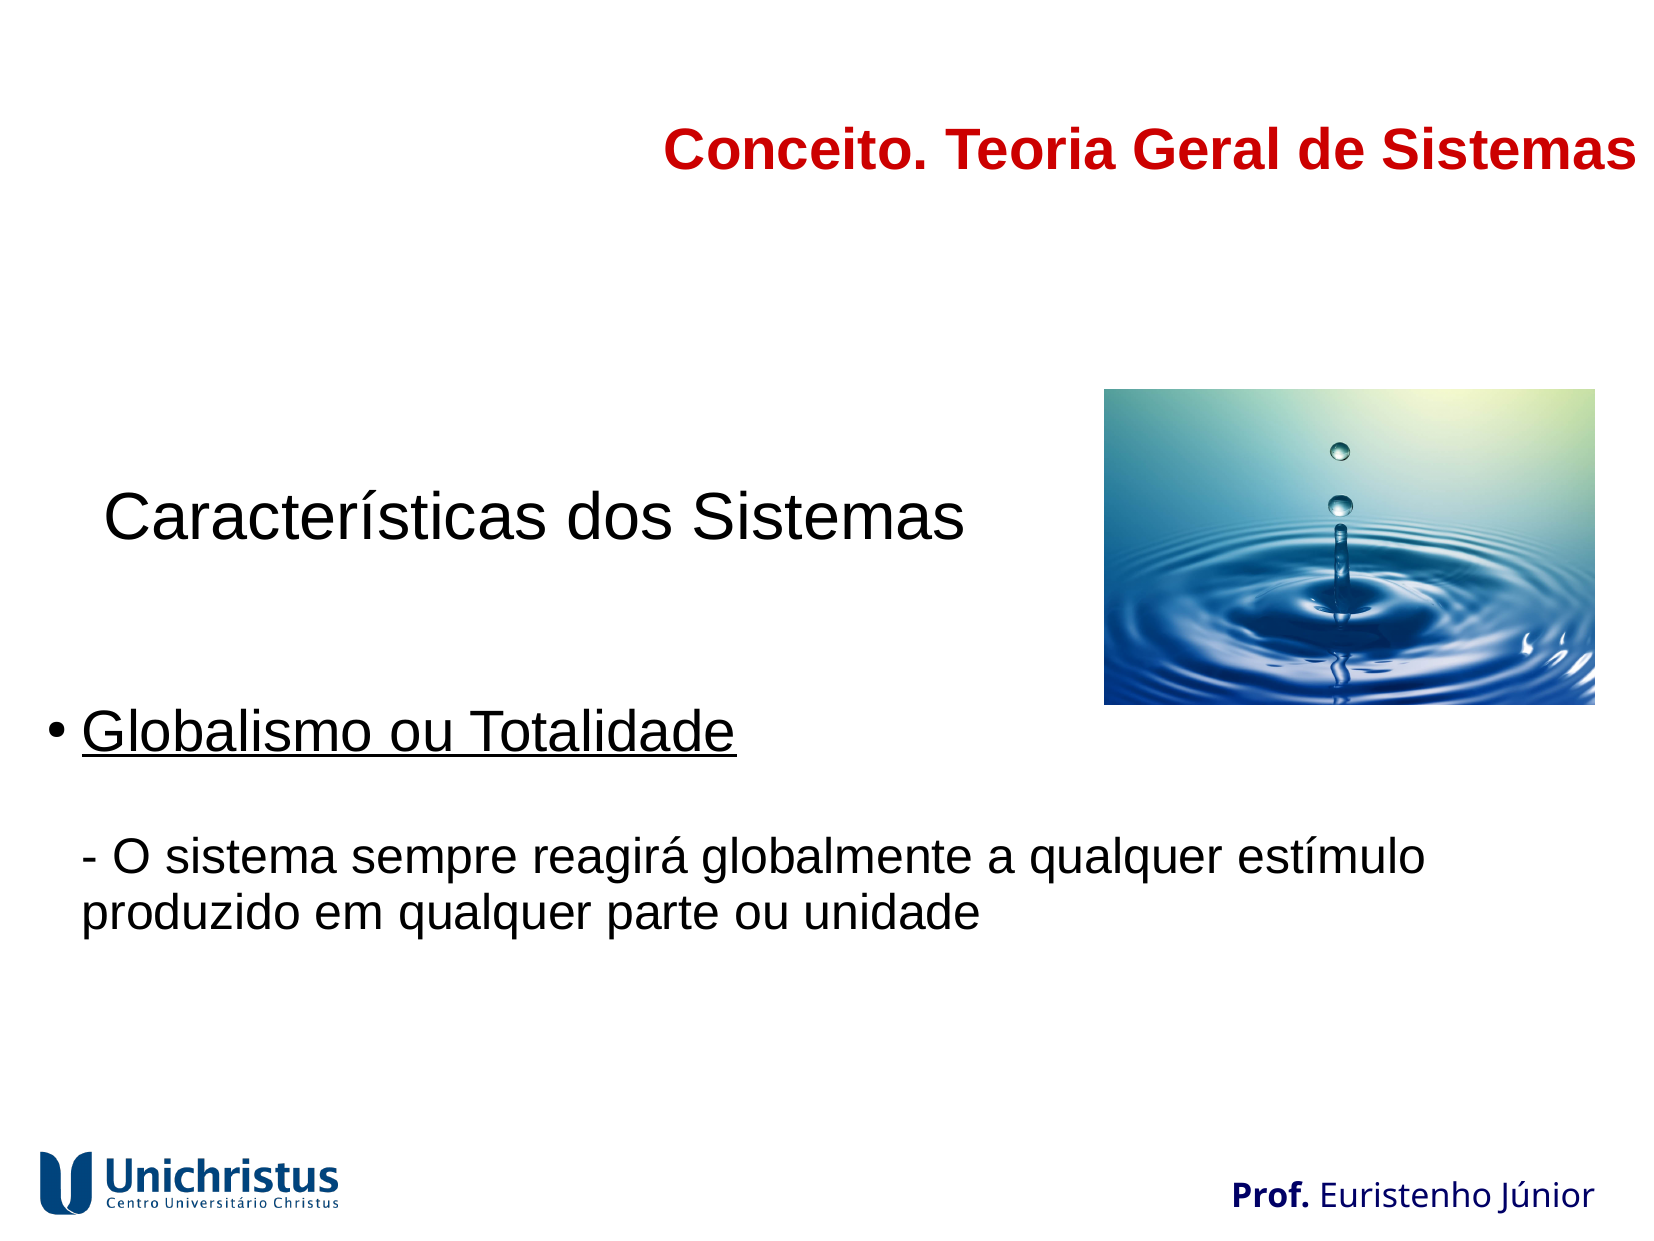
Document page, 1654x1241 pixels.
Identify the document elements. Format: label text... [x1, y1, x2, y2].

picture [35, 1148, 343, 1217]
text_box Prof. Euristenho Júnior [1216, 1163, 1654, 1224]
text_box Conceito. Teoria Geral de Sistemas [649, 109, 1654, 189]
text_box Globalismo ou Totalidade - O sistema sempre reagirá globalmente a qualquer estímulo produzido em qualquer parte ou unidade [31, 690, 1457, 948]
picture [1104, 389, 1595, 705]
text_box Características dos Sistemas [88, 471, 984, 562]
